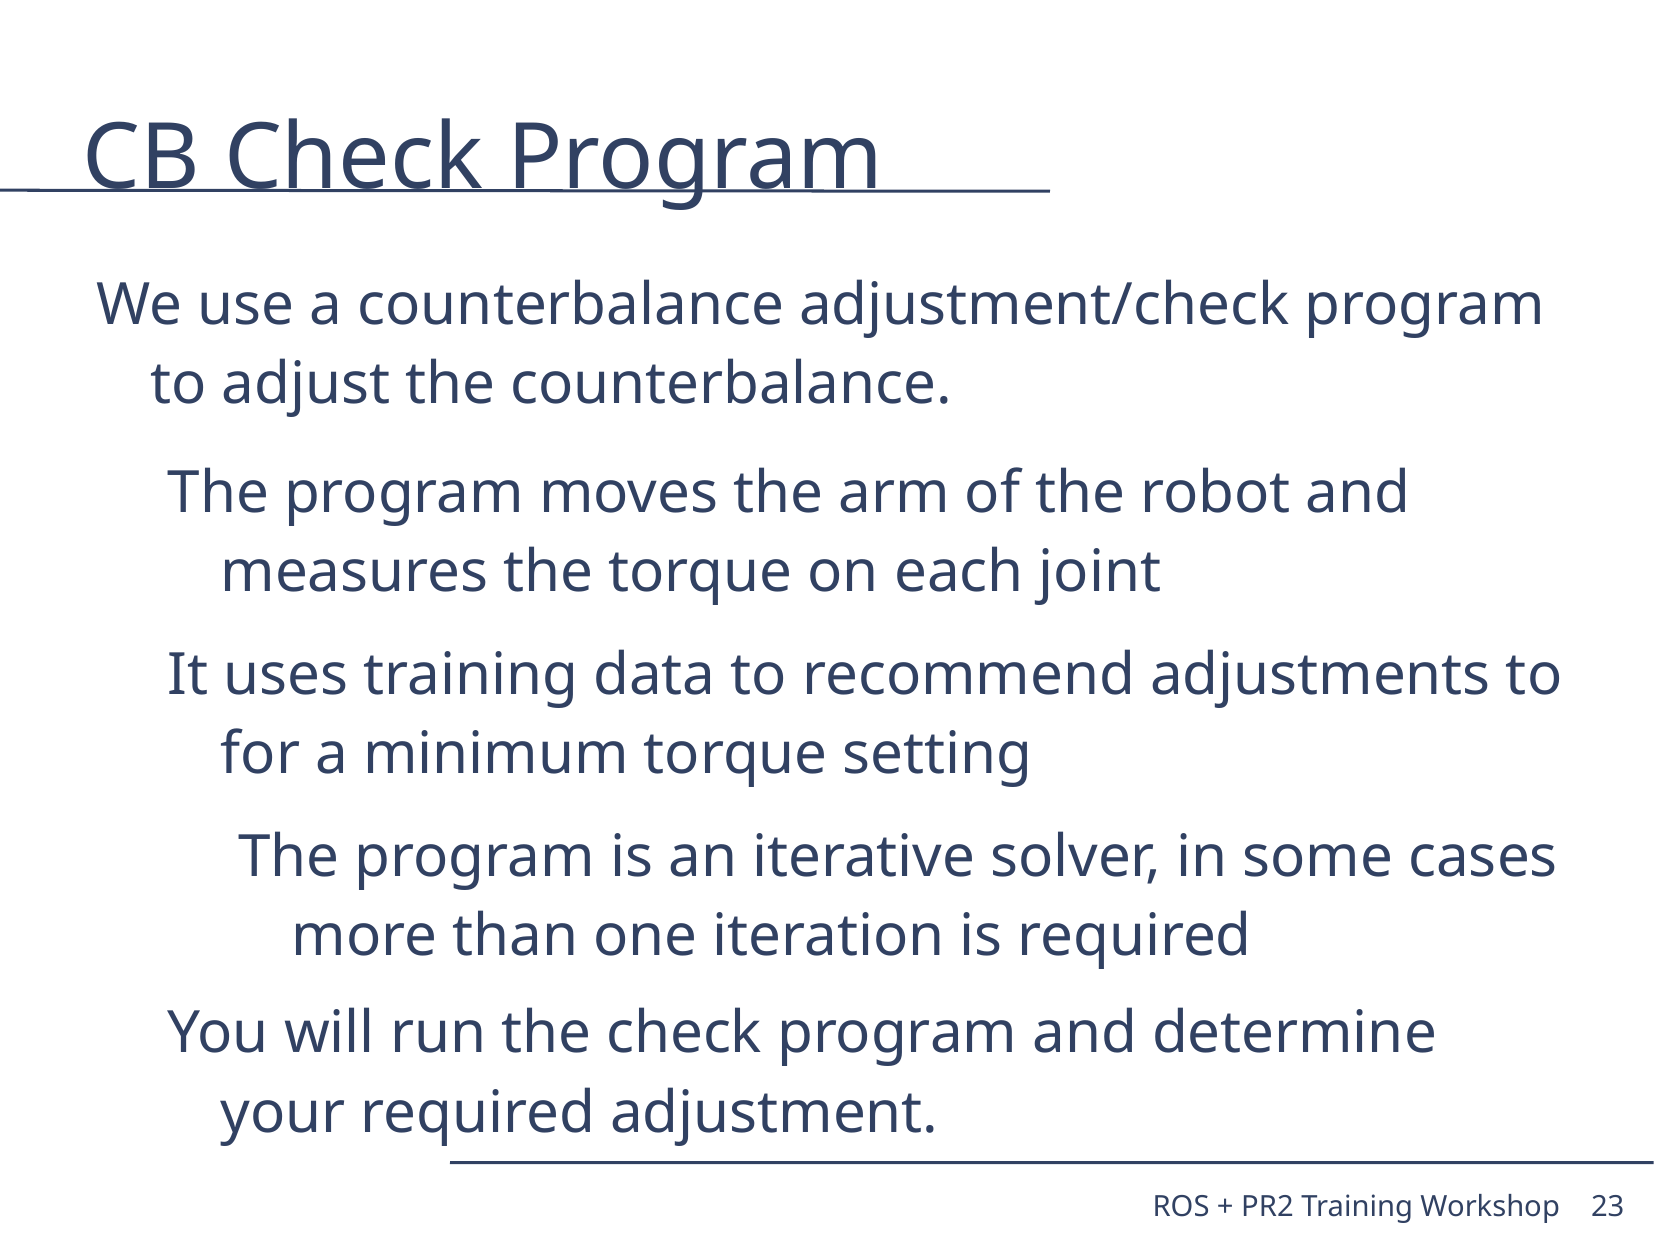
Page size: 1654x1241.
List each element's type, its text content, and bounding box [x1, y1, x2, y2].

title CB Check Program [82, 56, 1571, 250]
list We use a counterbalance adjustment/check program to adjust the counterbalance. The program moves the arm of the robot and measures the torque on each joint It uses training data to recommend adjustments to for a minimum torque setting The program is an iterative solver, in some cases more than one iteration is required You will run the check program and determine your required adjustment. [79, 262, 1568, 1163]
